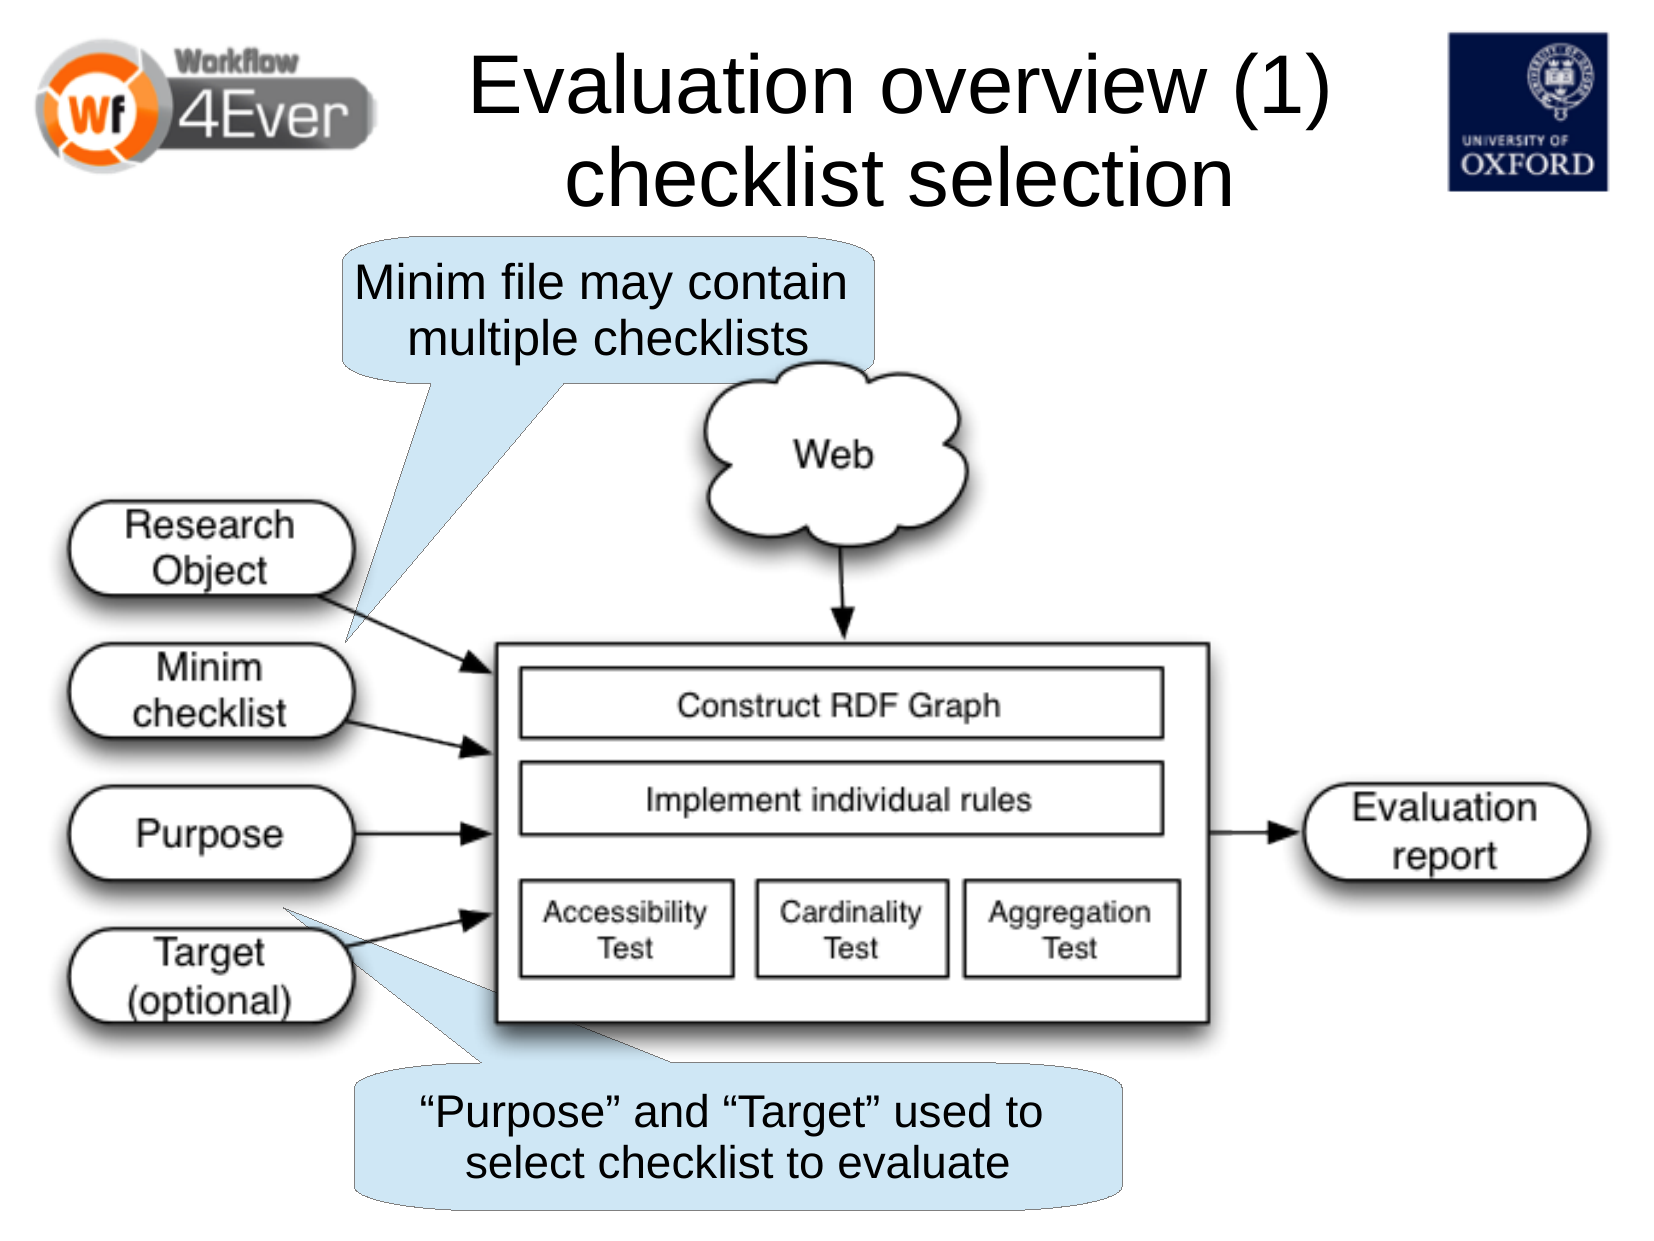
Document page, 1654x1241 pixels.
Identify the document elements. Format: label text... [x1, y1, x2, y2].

text_box “Purpose” and “Target” used to select checklist to evaluate [354, 1075, 1123, 1211]
title Evaluation overview (1) checklist selection [354, 31, 1447, 231]
text_box Minim file may contain multiple checklists [342, 236, 875, 336]
picture [29, 33, 354, 181]
picture [1446, 29, 1612, 194]
picture [31, 336, 1626, 1075]
